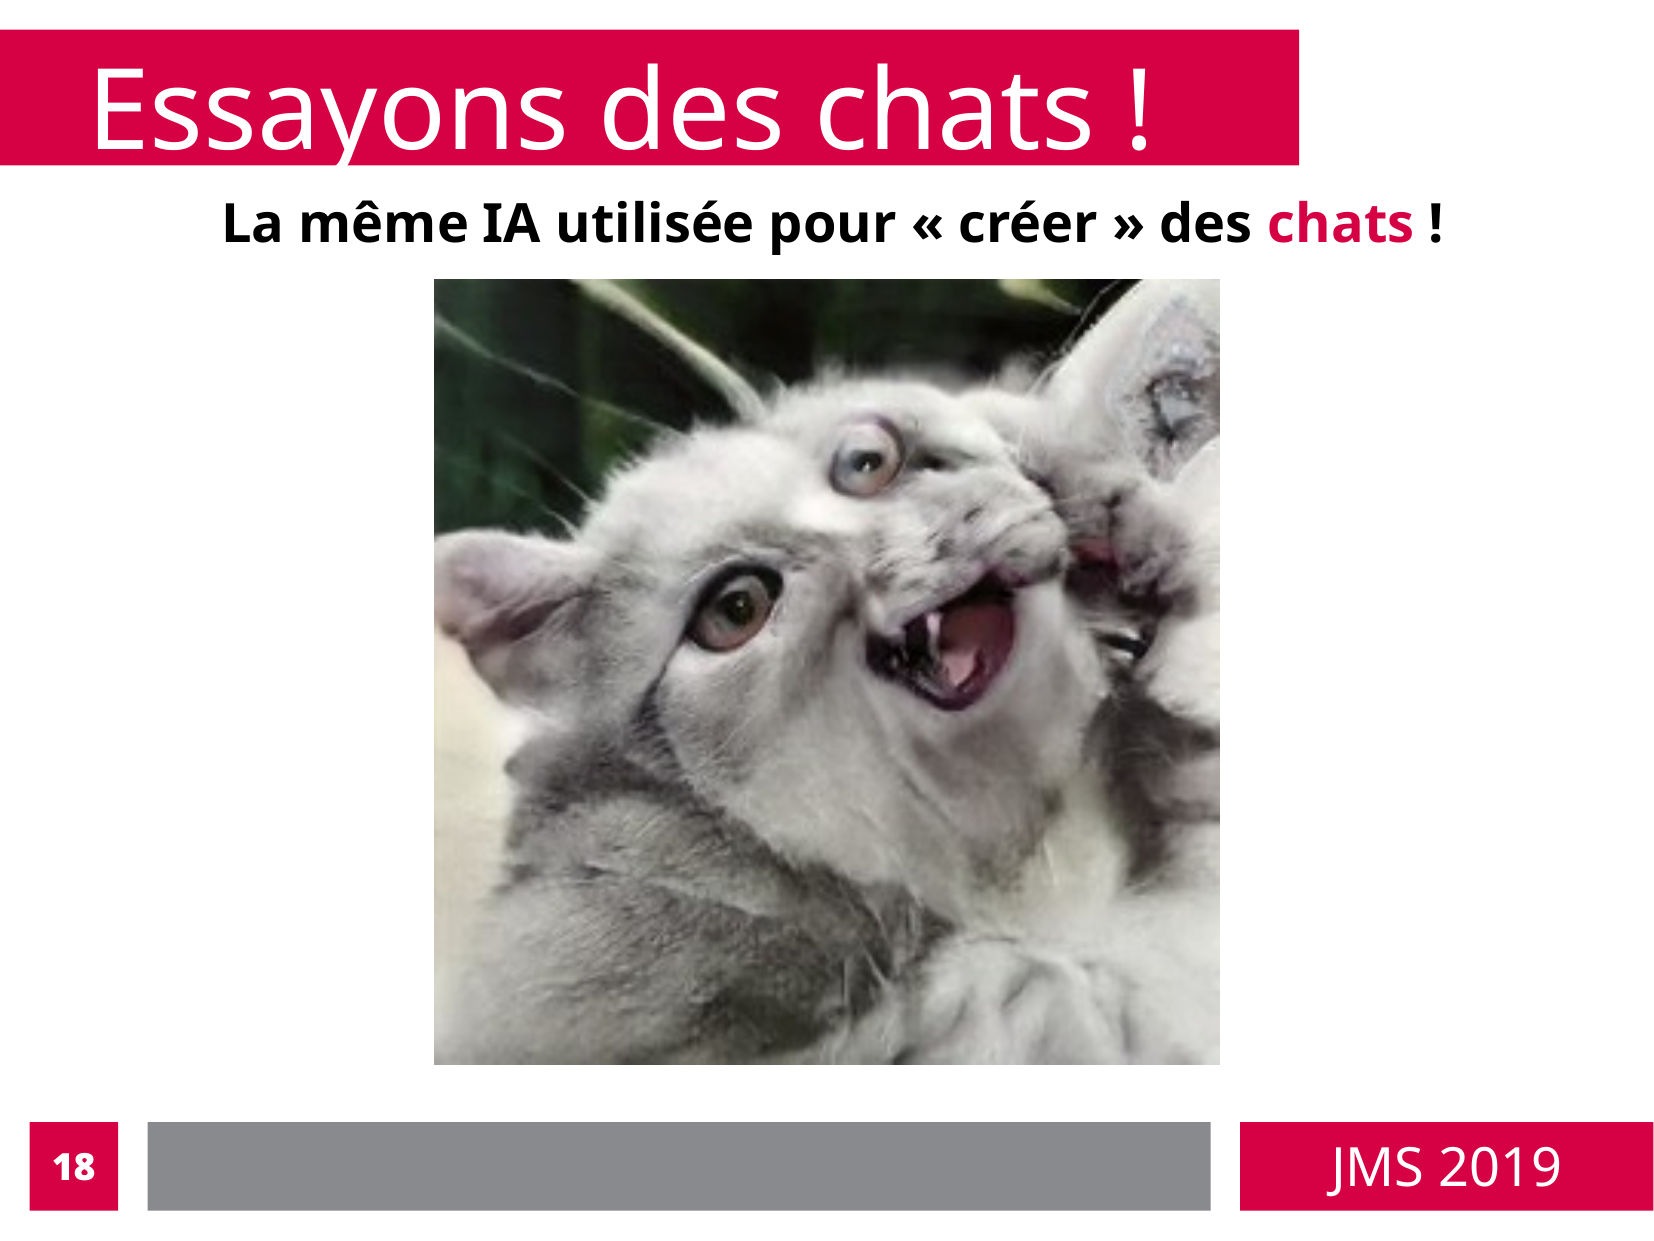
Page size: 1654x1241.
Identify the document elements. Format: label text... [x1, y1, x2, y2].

title Essayons des chats ! [0, 29, 1229, 178]
picture [434, 279, 1220, 1065]
text_box La même IA utilisée pour « créer » des chats ! [94, 141, 1571, 302]
